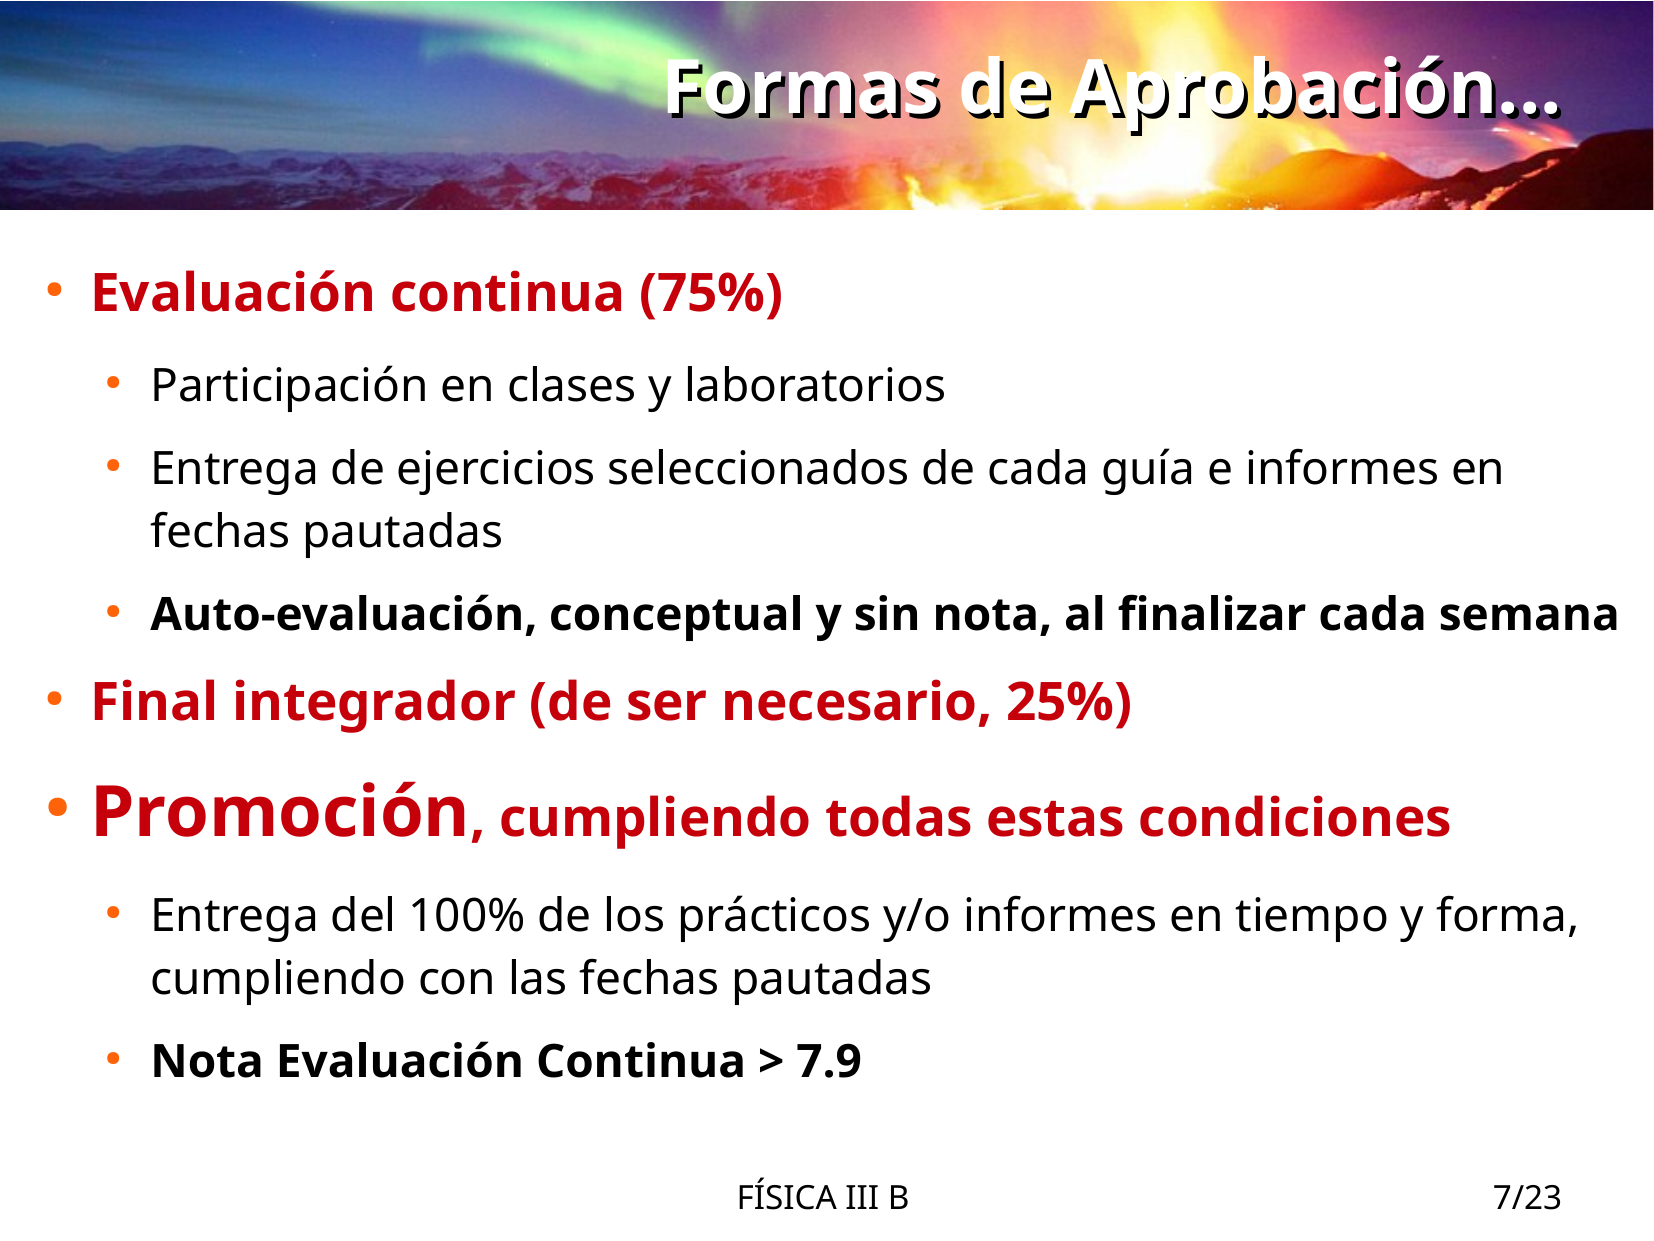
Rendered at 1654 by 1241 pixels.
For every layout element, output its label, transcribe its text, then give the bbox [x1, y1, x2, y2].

picture [0, 1, 1654, 210]
list Evaluación continua (75%) Participación en clases y laboratorios Entrega de ejercicios seleccionados de cada guía e informes en fechas pautadas Auto-evaluación, conceptual y sin nota, al finalizar cada semana Final integrador (de ser necesario, 25%) Promoción, cumpliendo todas estas condiciones Entrega del 100% de los prácticos y/o informes en tiempo y forma, cumpliendo con las fechas pautadas Nota Evaluación Continua > 7.9 [30, 255, 1636, 1156]
title Formas de Aprobación... [75, 19, 1564, 151]
